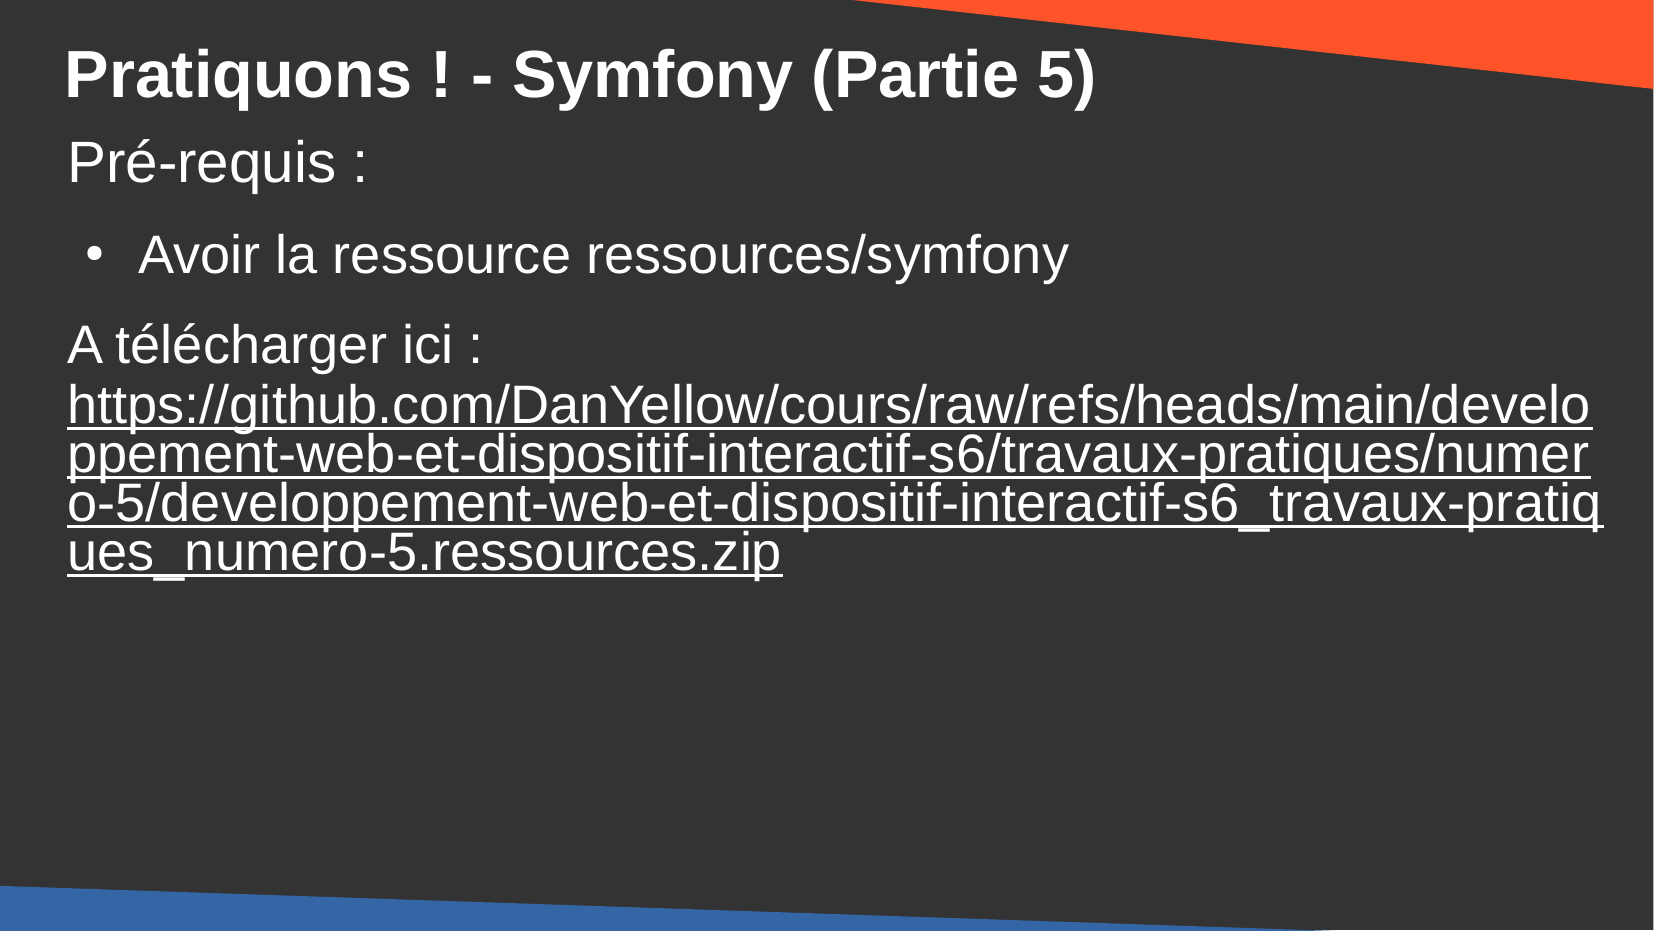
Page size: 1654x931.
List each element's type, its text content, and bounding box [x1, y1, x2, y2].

list Pré-requis : Avoir la ressource ressources/symfony A télécharger ici : https://github.com/DanYellow/cours/raw/refs/heads/main/developpement-web-et-dispositif-interactif-s6/travaux-pratiques/numero-5/developpement-web-et-dispositif-interactif-s6_travaux-pratiques_numero-5.ressources.zip [67, 129, 1607, 715]
title Pratiquons ! - Symfony (Partie 5) [64, 37, 1553, 114]
text_box [0, 885, 1337, 931]
text_box [852, 0, 1654, 89]
